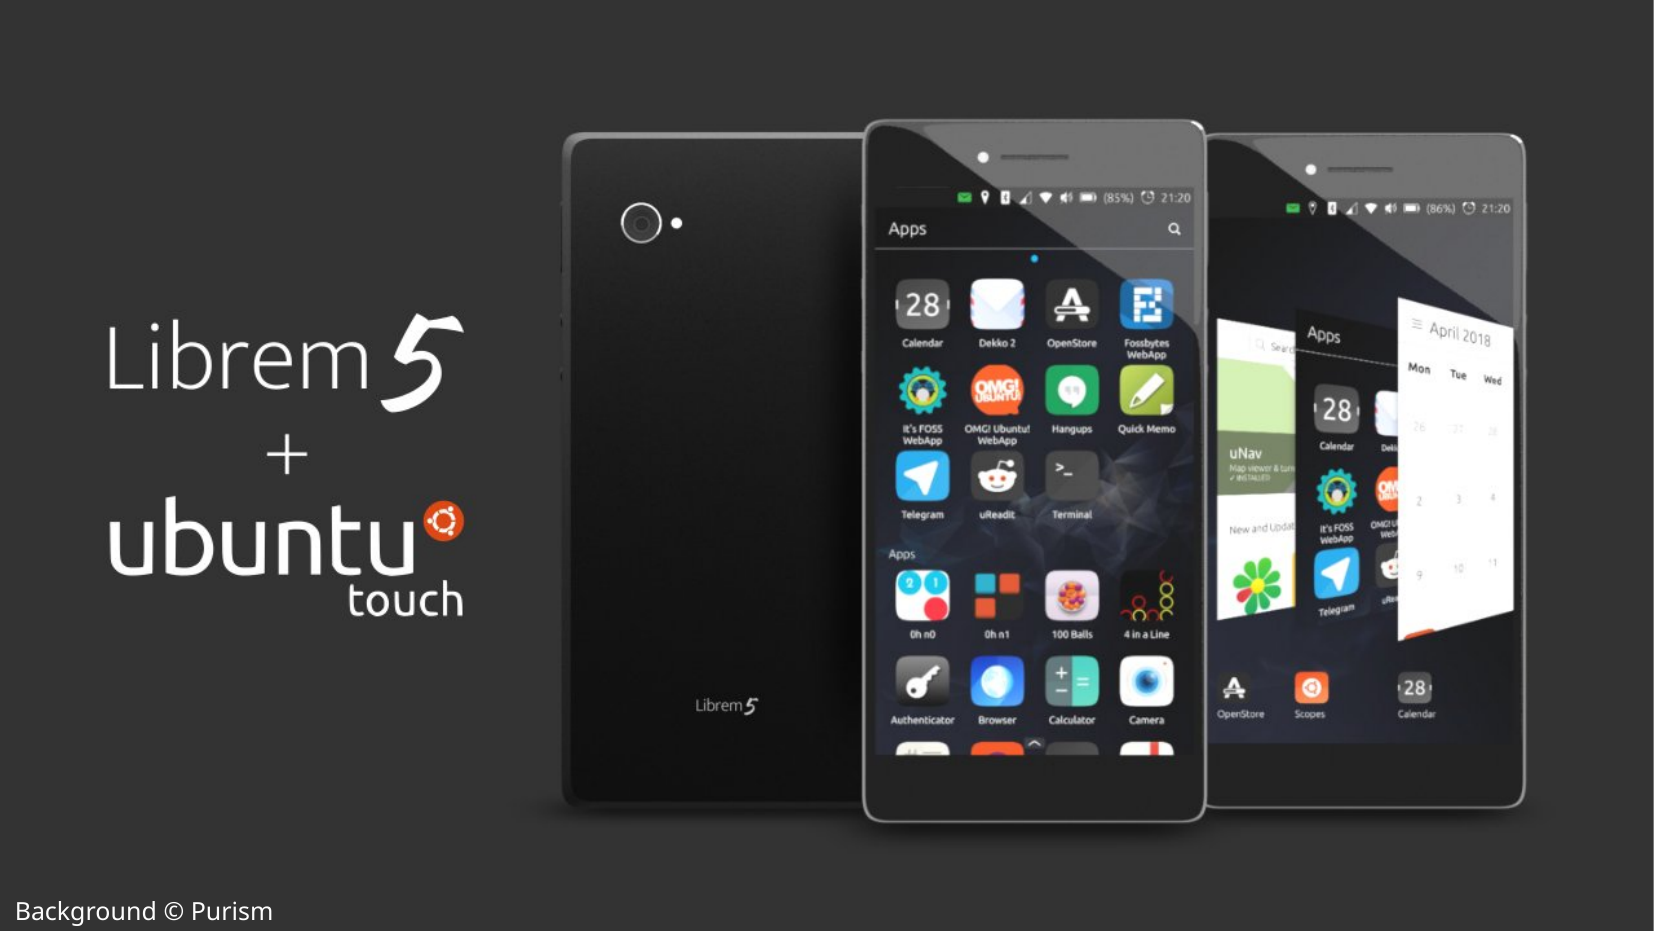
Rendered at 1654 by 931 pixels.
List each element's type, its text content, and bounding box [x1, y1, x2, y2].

picture [0, 0, 1654, 931]
text_box Background © Purism [0, 885, 360, 929]
